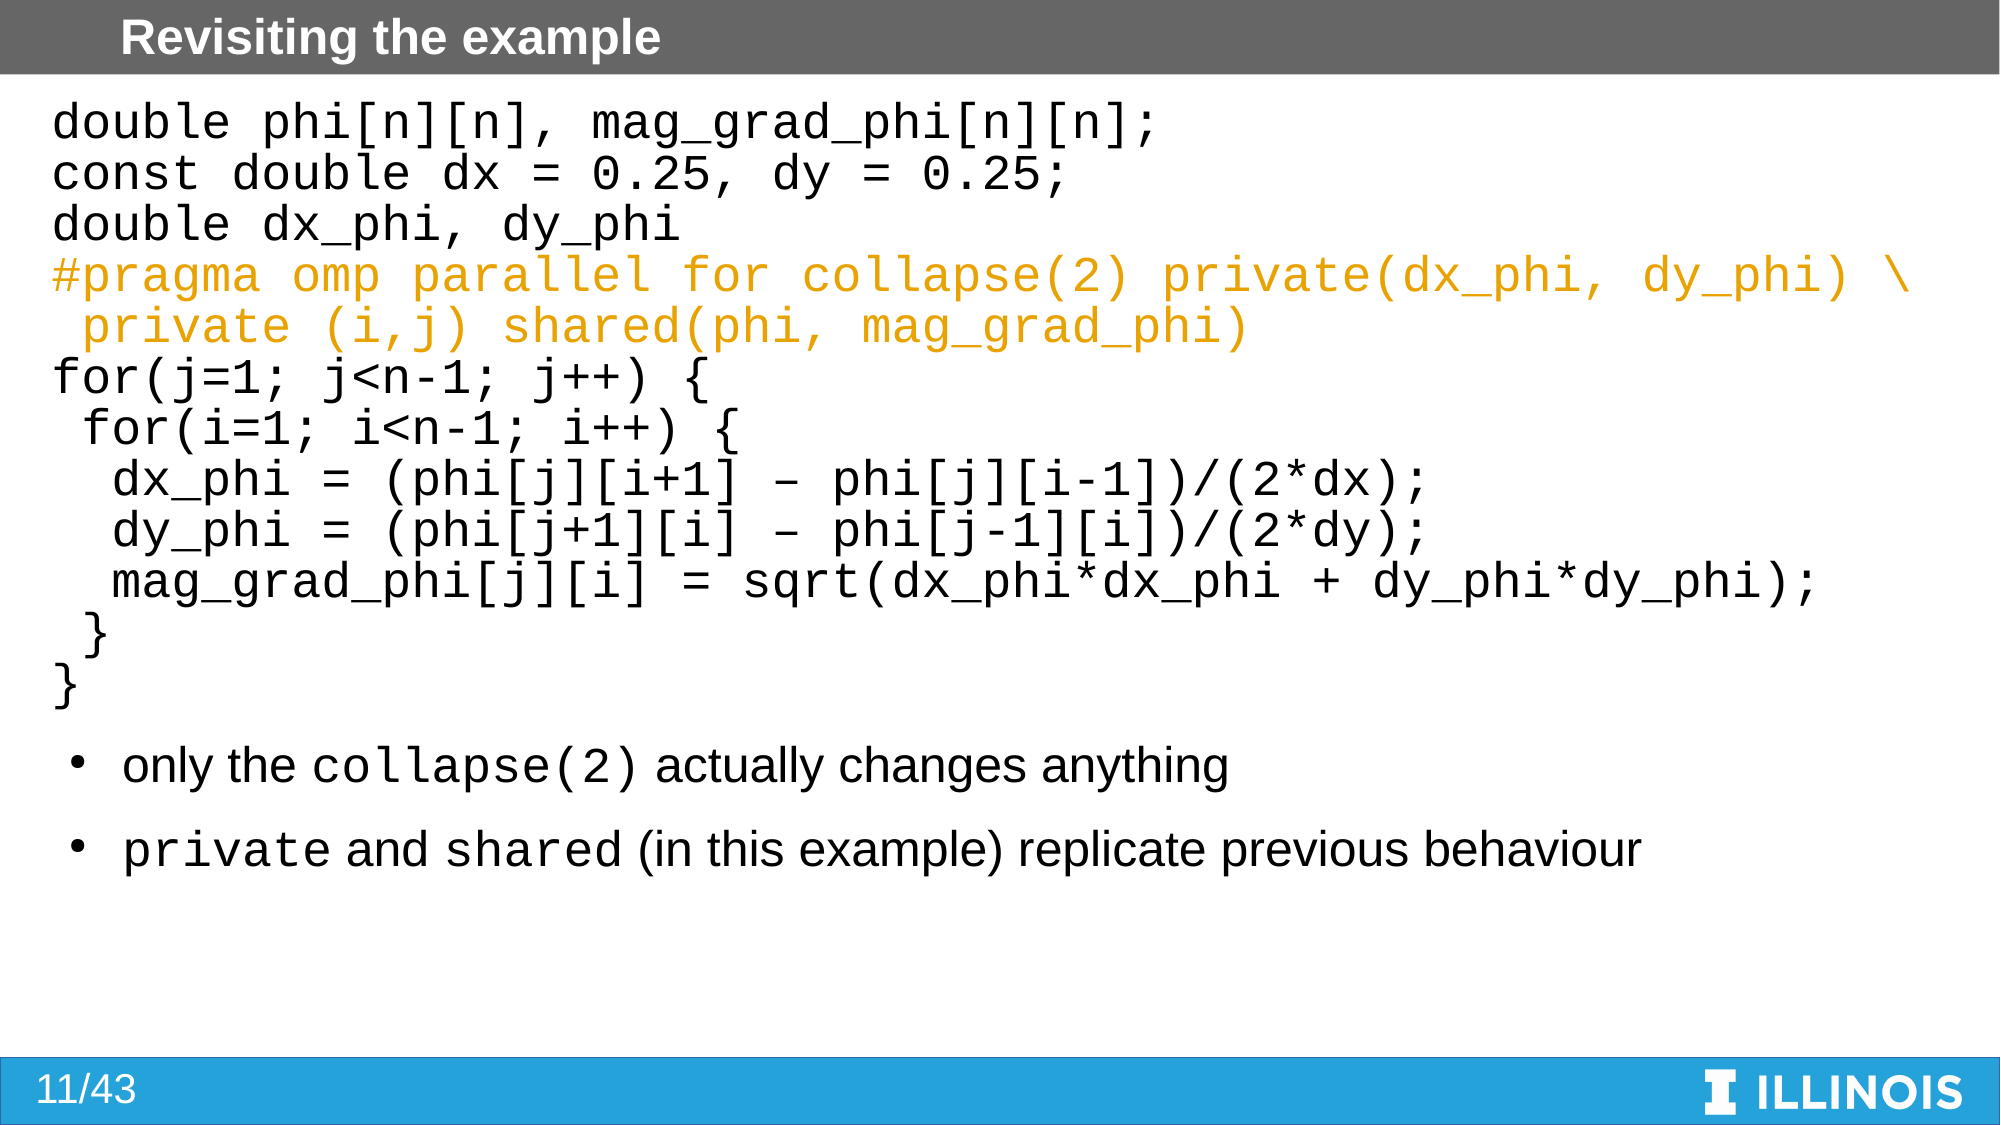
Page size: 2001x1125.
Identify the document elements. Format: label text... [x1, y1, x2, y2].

title Revisiting the example [0, 0, 2000, 75]
list double phi[n][n], mag_grad_phi[n][n]; const double dx = 0.25, dy = 0.25; double dx_phi, dy_phi #pragma omp parallel for collapse(2) private(dx_phi, dy_phi) \ private (i,j) shared(phi, mag_grad_phi) for(j=1; j<n-1; j++) { for(i=1; i<n-1; i++) { dx_phi = (phi[j][i+1] – phi[j][i-1])/(2*dx); dy_phi = (phi[j+1][i] – phi[j-1][i])/(2*dy); mag_grad_phi[j][i] = sqrt(dx_phi*dx_phi + dy_phi*dy_phi); } } only the collapse(2) actually changes anything private and shared (in this example) replicate previous behaviour [51, 97, 1949, 1058]
picture [1705, 1069, 1962, 1115]
